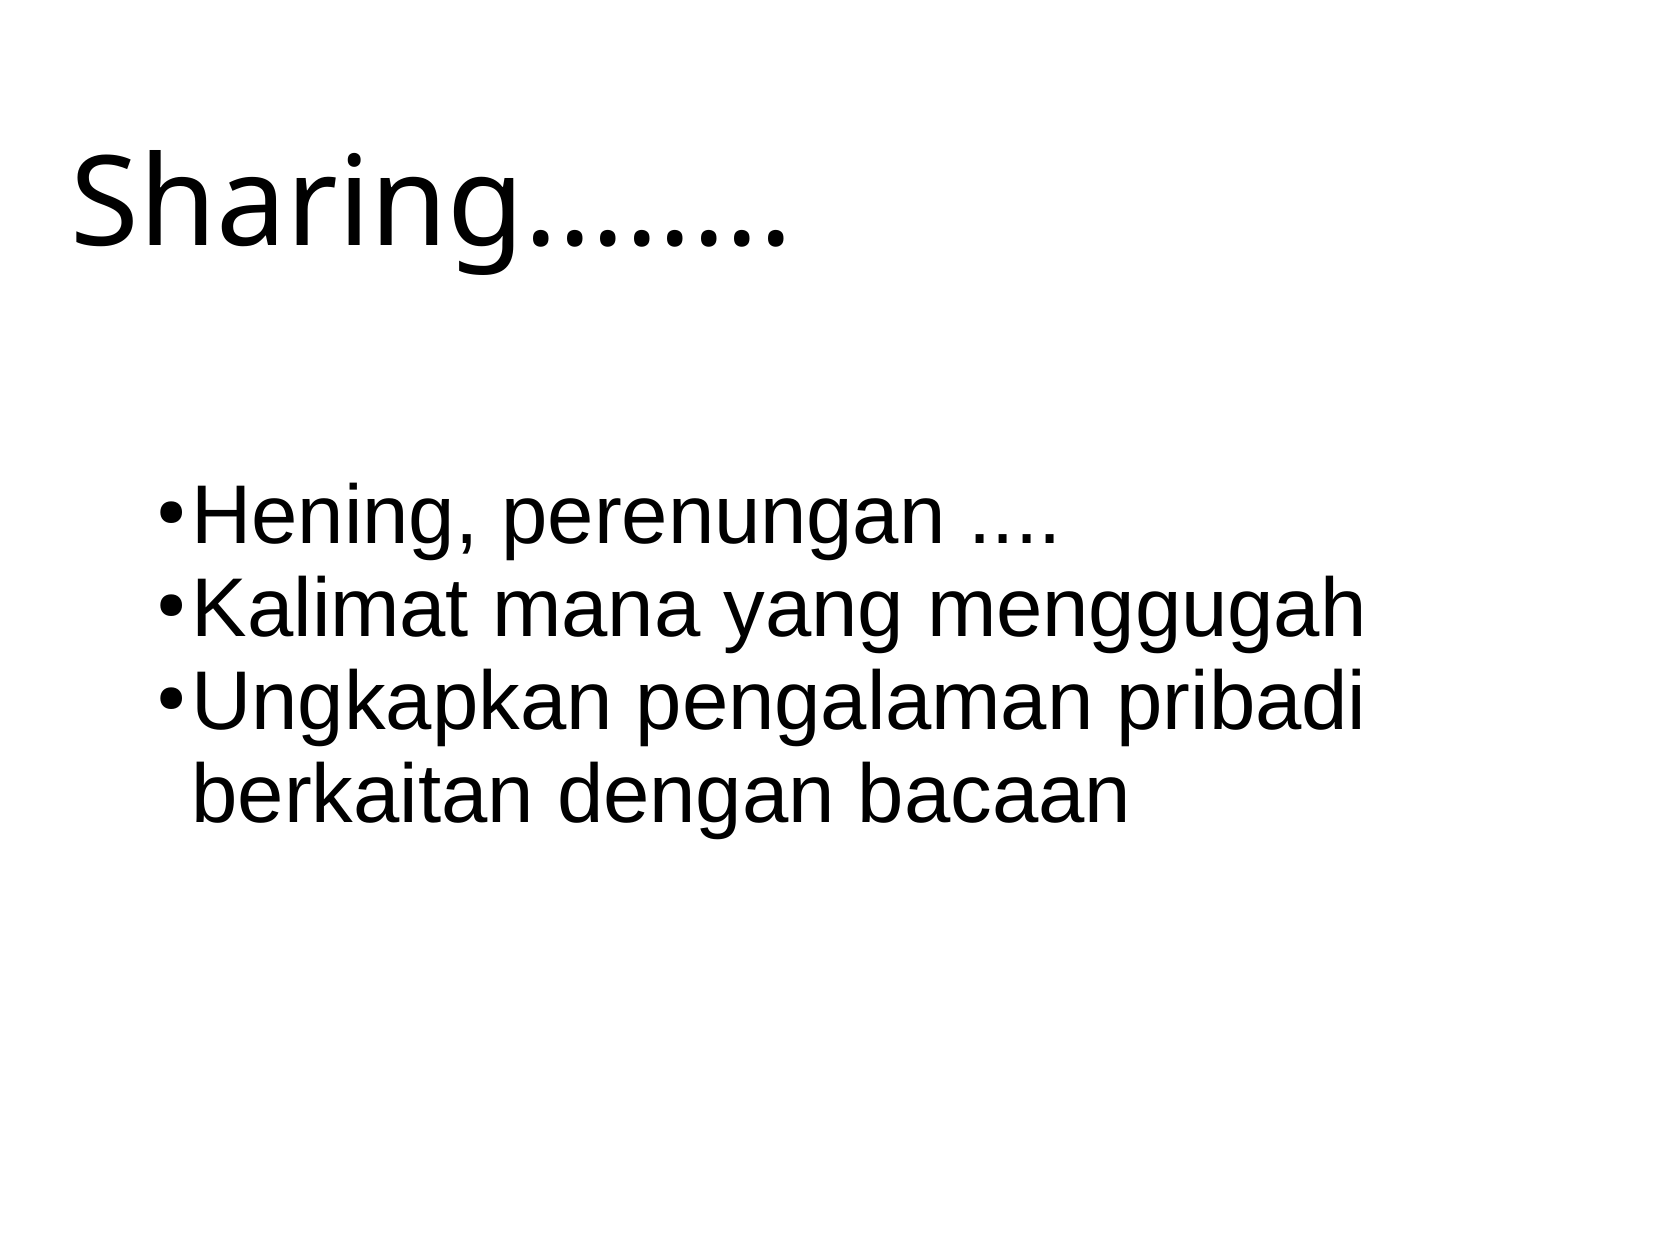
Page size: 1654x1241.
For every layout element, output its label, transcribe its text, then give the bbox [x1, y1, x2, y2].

text_box Hening, perenungan .... Kalimat mana yang menggugah Ungkapkan pengalaman pribadi berkaitan dengan bacaan [141, 460, 1571, 849]
title Sharing........ [70, 35, 1063, 358]
